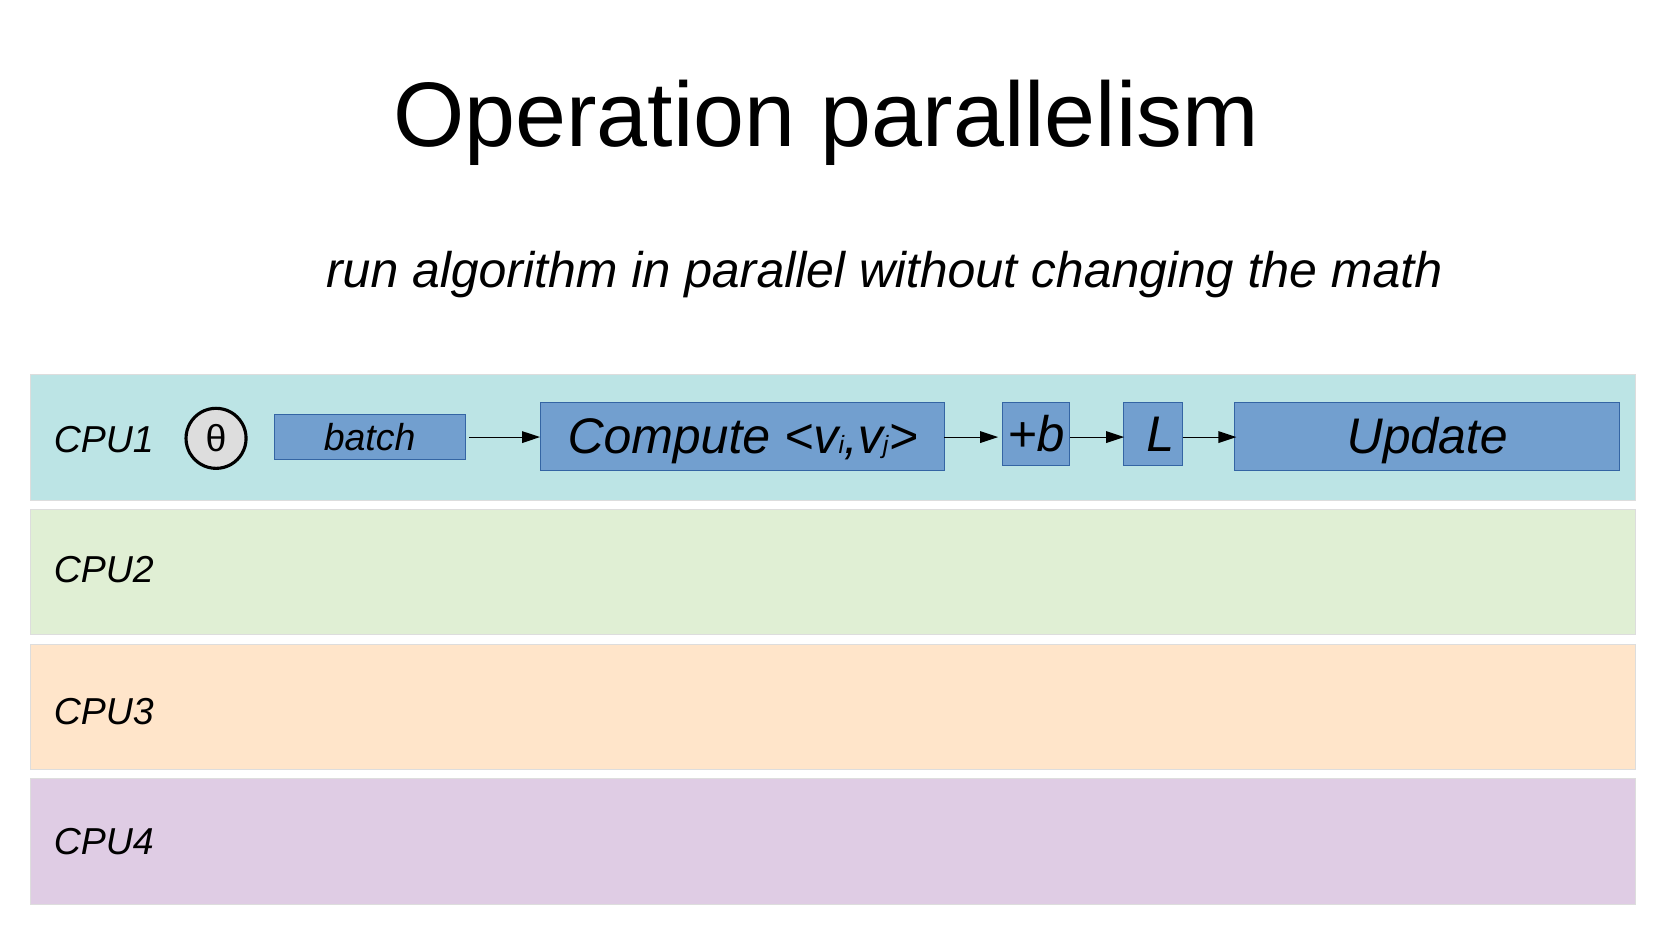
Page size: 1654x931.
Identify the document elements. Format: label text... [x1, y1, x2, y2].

text_box [30, 644, 1636, 770]
text_box [30, 374, 1636, 501]
text_box run algorithm in parallel without changing the math [311, 234, 1510, 362]
text_box [30, 778, 1636, 905]
title Operation parallelism [82, 37, 1571, 193]
text_box batch [274, 414, 466, 460]
text_box θ [186, 408, 247, 469]
text_box Compute <vi,vj> [540, 402, 945, 471]
text_box +b [1002, 402, 1070, 466]
text_box [30, 509, 1636, 635]
text_box CPU2 [39, 541, 190, 599]
text_box CPU1 [39, 411, 190, 469]
text_box CPU3 [39, 683, 190, 741]
text_box L [1123, 402, 1183, 466]
text_box CPU4 [39, 813, 190, 871]
text_box Update [1234, 402, 1620, 471]
